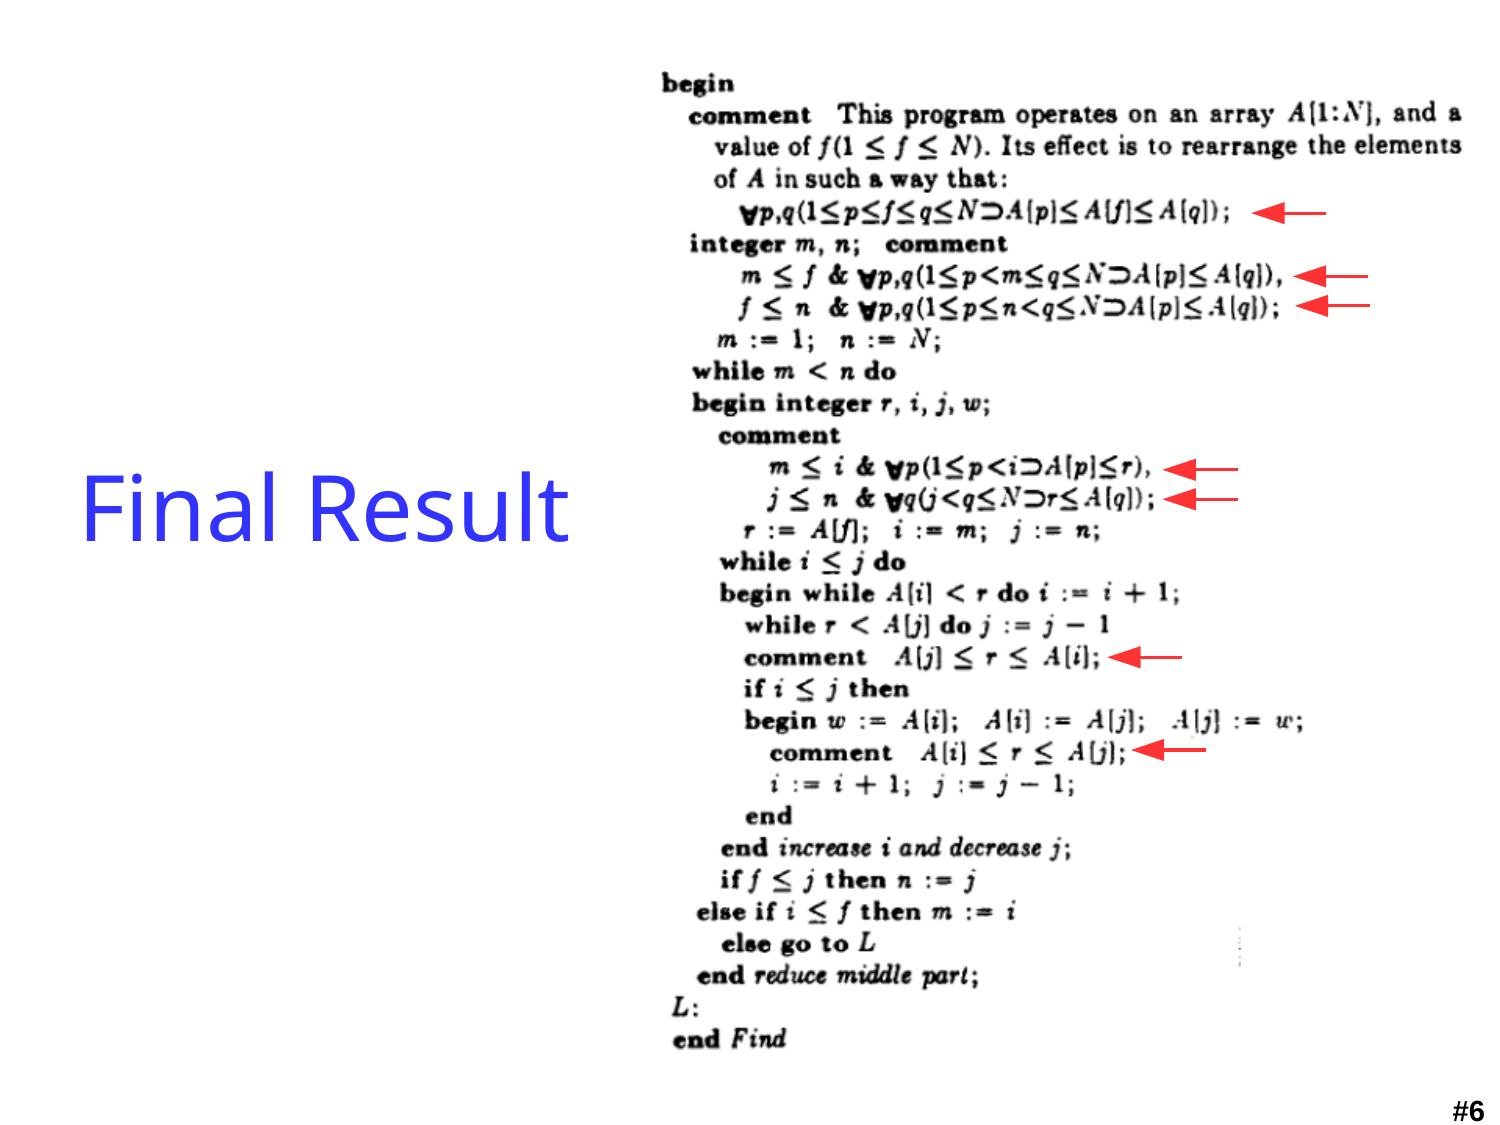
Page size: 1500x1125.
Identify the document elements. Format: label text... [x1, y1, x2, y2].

title Final Result [37, 412, 613, 601]
picture [661, 71, 1463, 1051]
